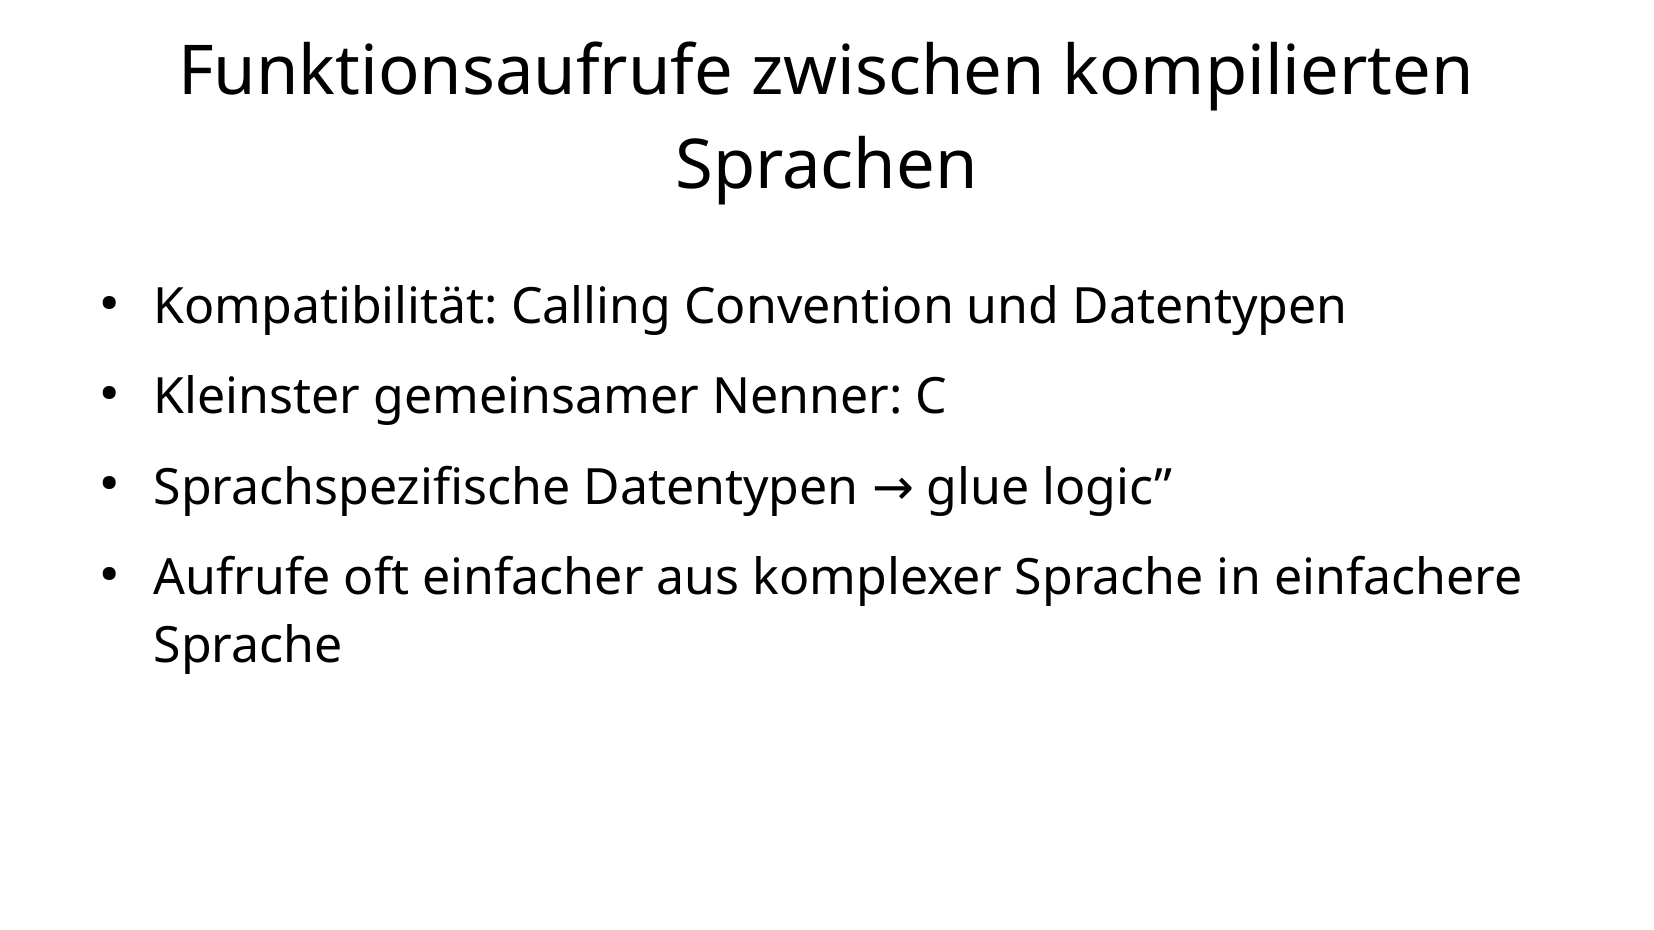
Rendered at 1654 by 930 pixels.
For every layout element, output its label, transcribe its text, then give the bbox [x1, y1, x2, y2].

list Kompatibilität: Calling Convention und Datentypen Kleinster gemeinsamer Nenner: C Sprachspezifische Datentypen → glue logic” Aufrufe oft einfacher aus komplexer Sprache in einfachere Sprache [82, 269, 1571, 810]
title Funktionsaufrufe zwischen kompilierten Sprachen [82, 34, 1571, 195]
